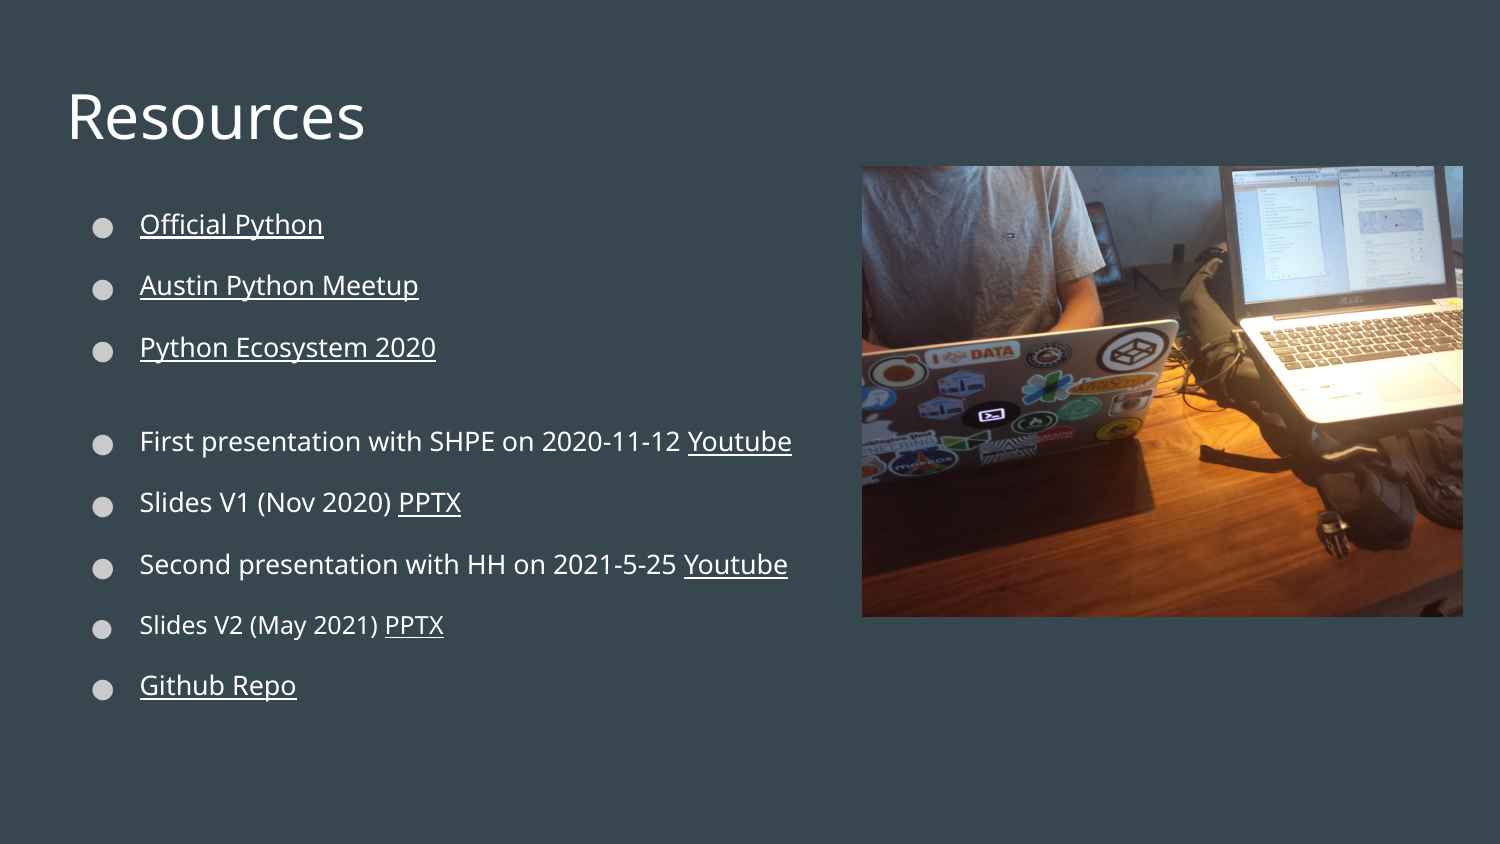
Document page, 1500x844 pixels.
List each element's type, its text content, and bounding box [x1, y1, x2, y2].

title Resources [51, 72, 1449, 167]
list Official Python Austin Python Meetup Python Ecosystem 2020 First presentation with SHPE on 2020-11-12 Youtube Slides V1 (Nov 2020) PPTX Second presentation with HH on 2021-5-25 Youtube Slides V2 (May 2021) PPTX Github Repo [75, 207, 1448, 713]
picture [862, 166, 1463, 617]
